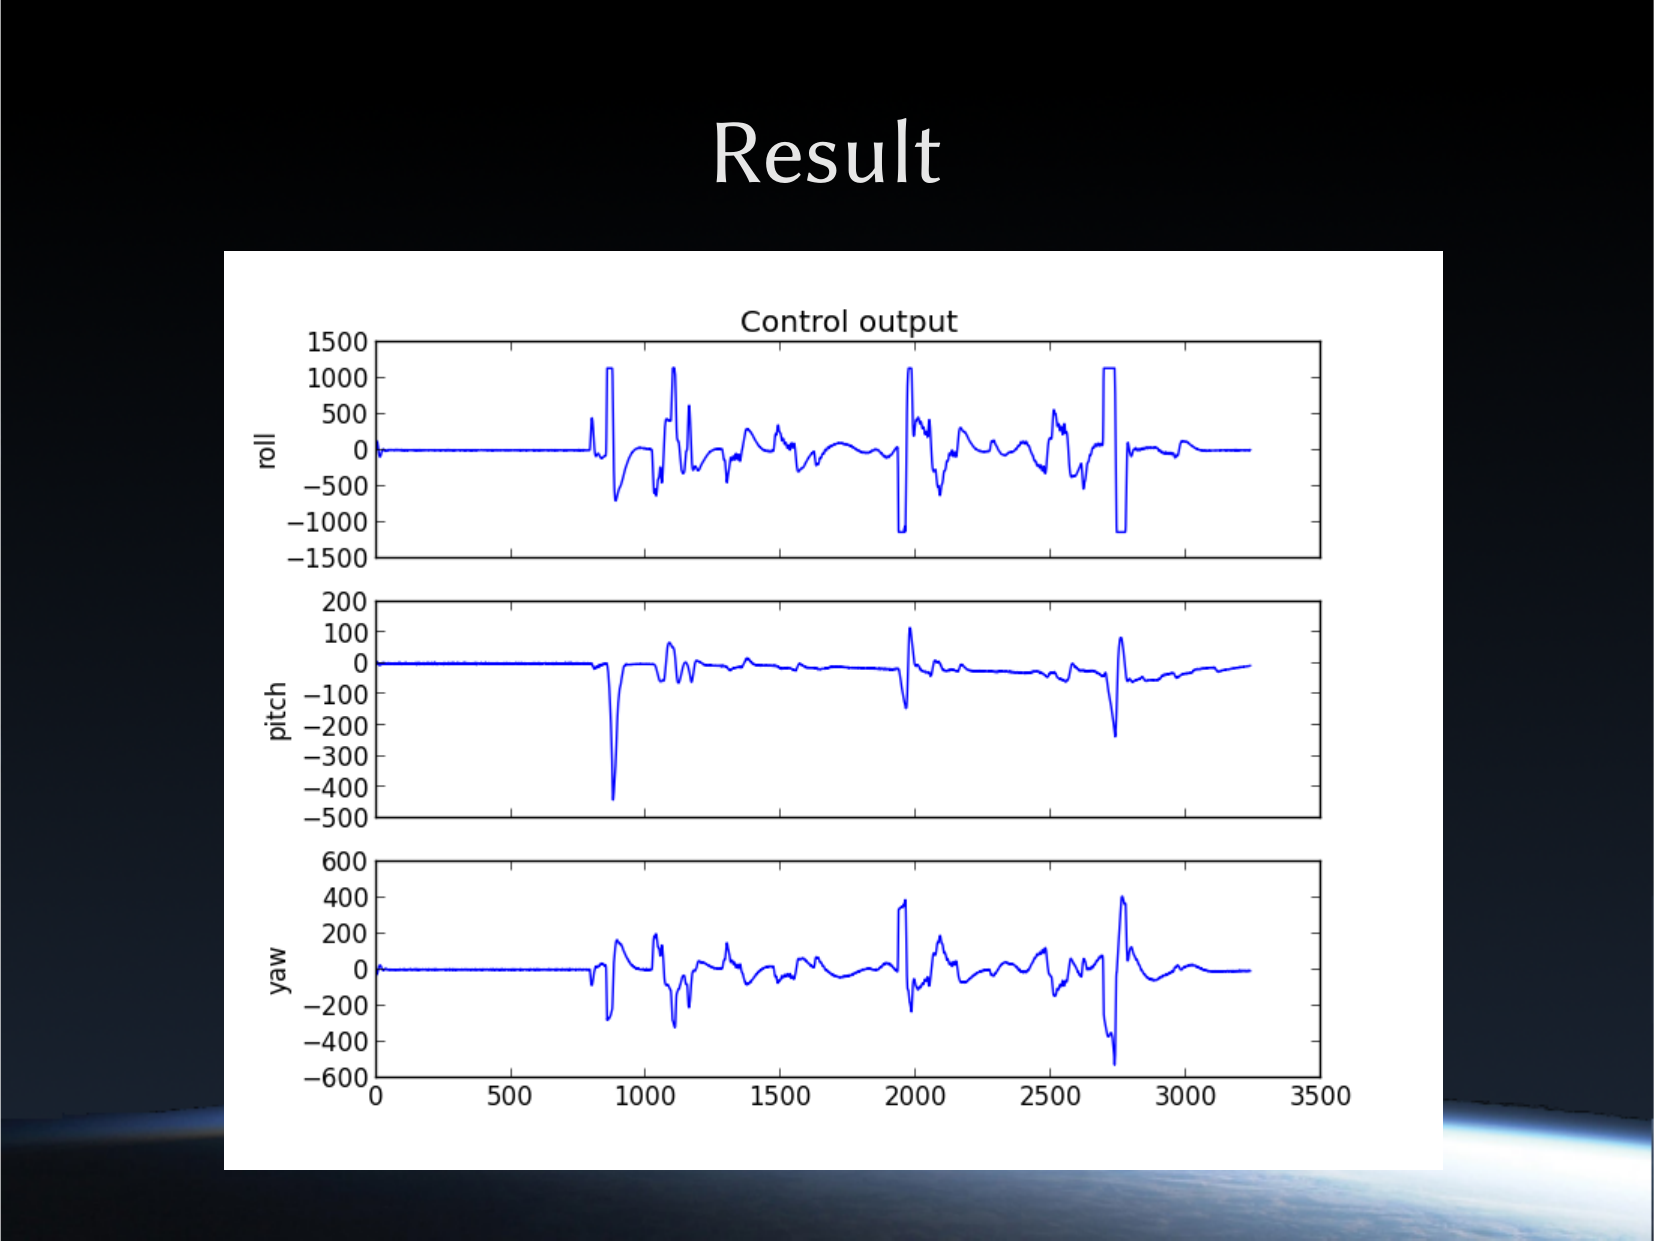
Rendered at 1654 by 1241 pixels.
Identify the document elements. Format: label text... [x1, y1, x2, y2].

picture [0, 0, 1654, 1241]
title Result [82, 49, 1571, 257]
